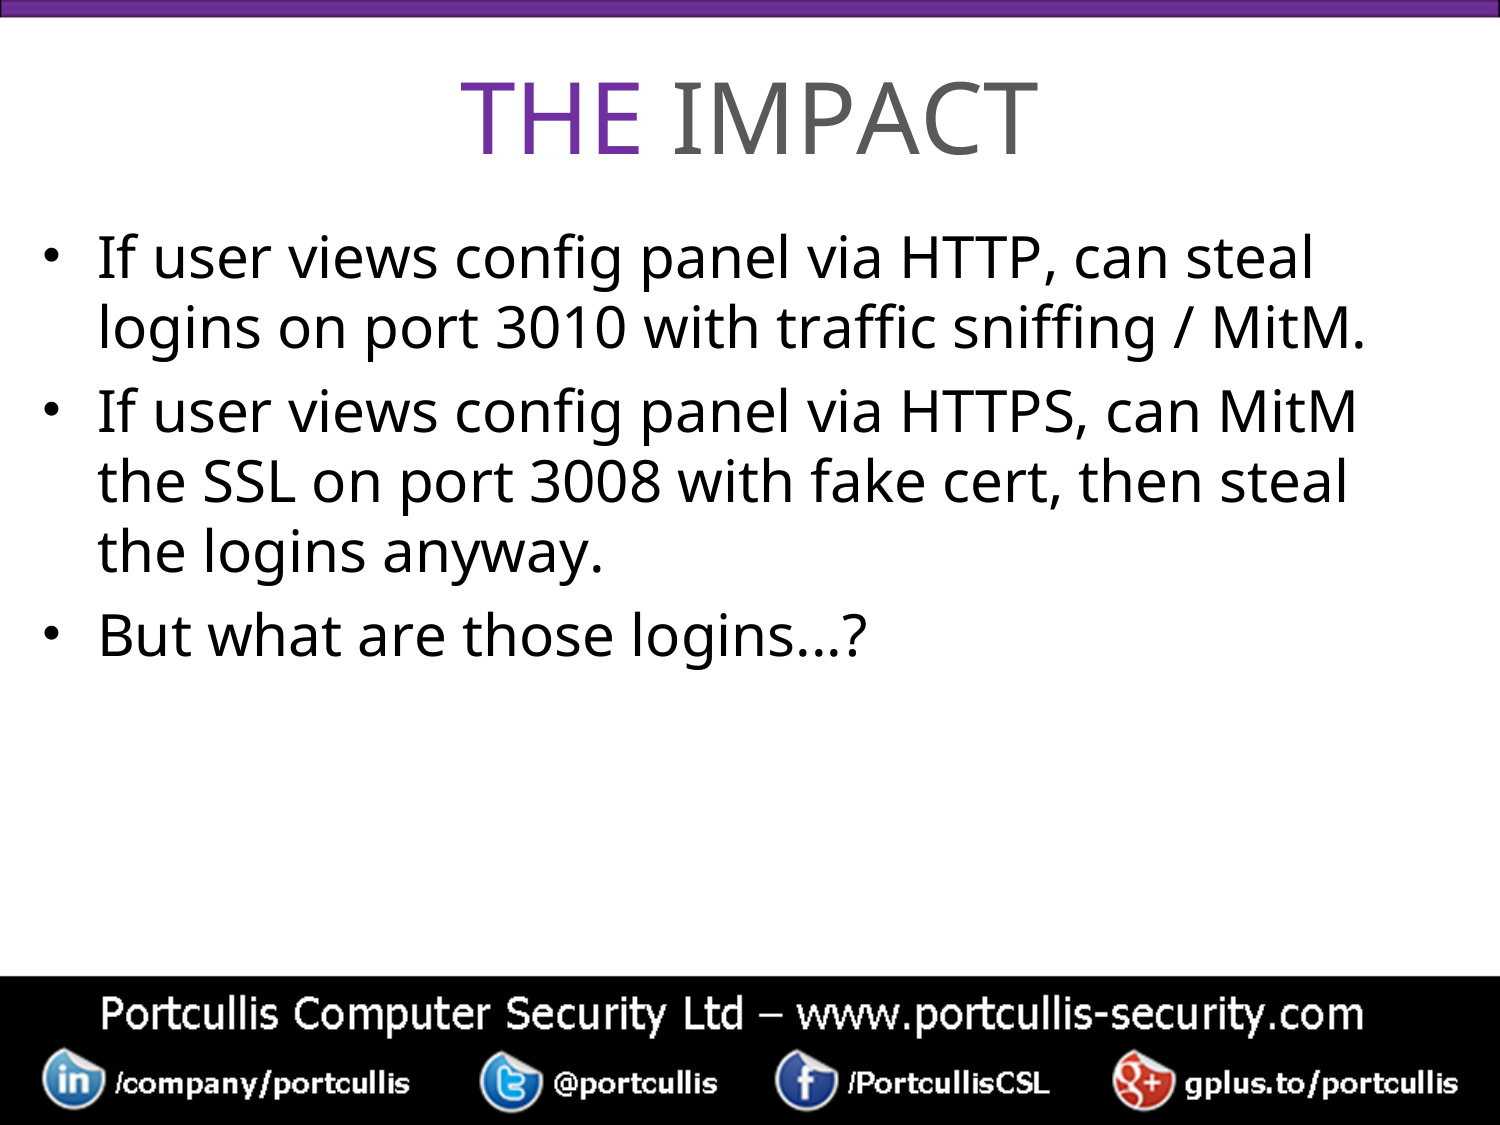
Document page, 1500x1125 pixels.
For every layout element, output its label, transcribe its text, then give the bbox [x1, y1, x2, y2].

title THE IMPACT [0, 42, 1500, 202]
list If user views config panel via HTTP, can steal logins on port 3010 with traffic sniffing / MitM. If user views config panel via HTTPS, can MitM the SSL on port 3008 with fake cert, then steal the logins anyway. But what are those logins...? [41, 219, 1428, 965]
picture [0, 202, 1500, 1125]
picture [0, 0, 1500, 42]
